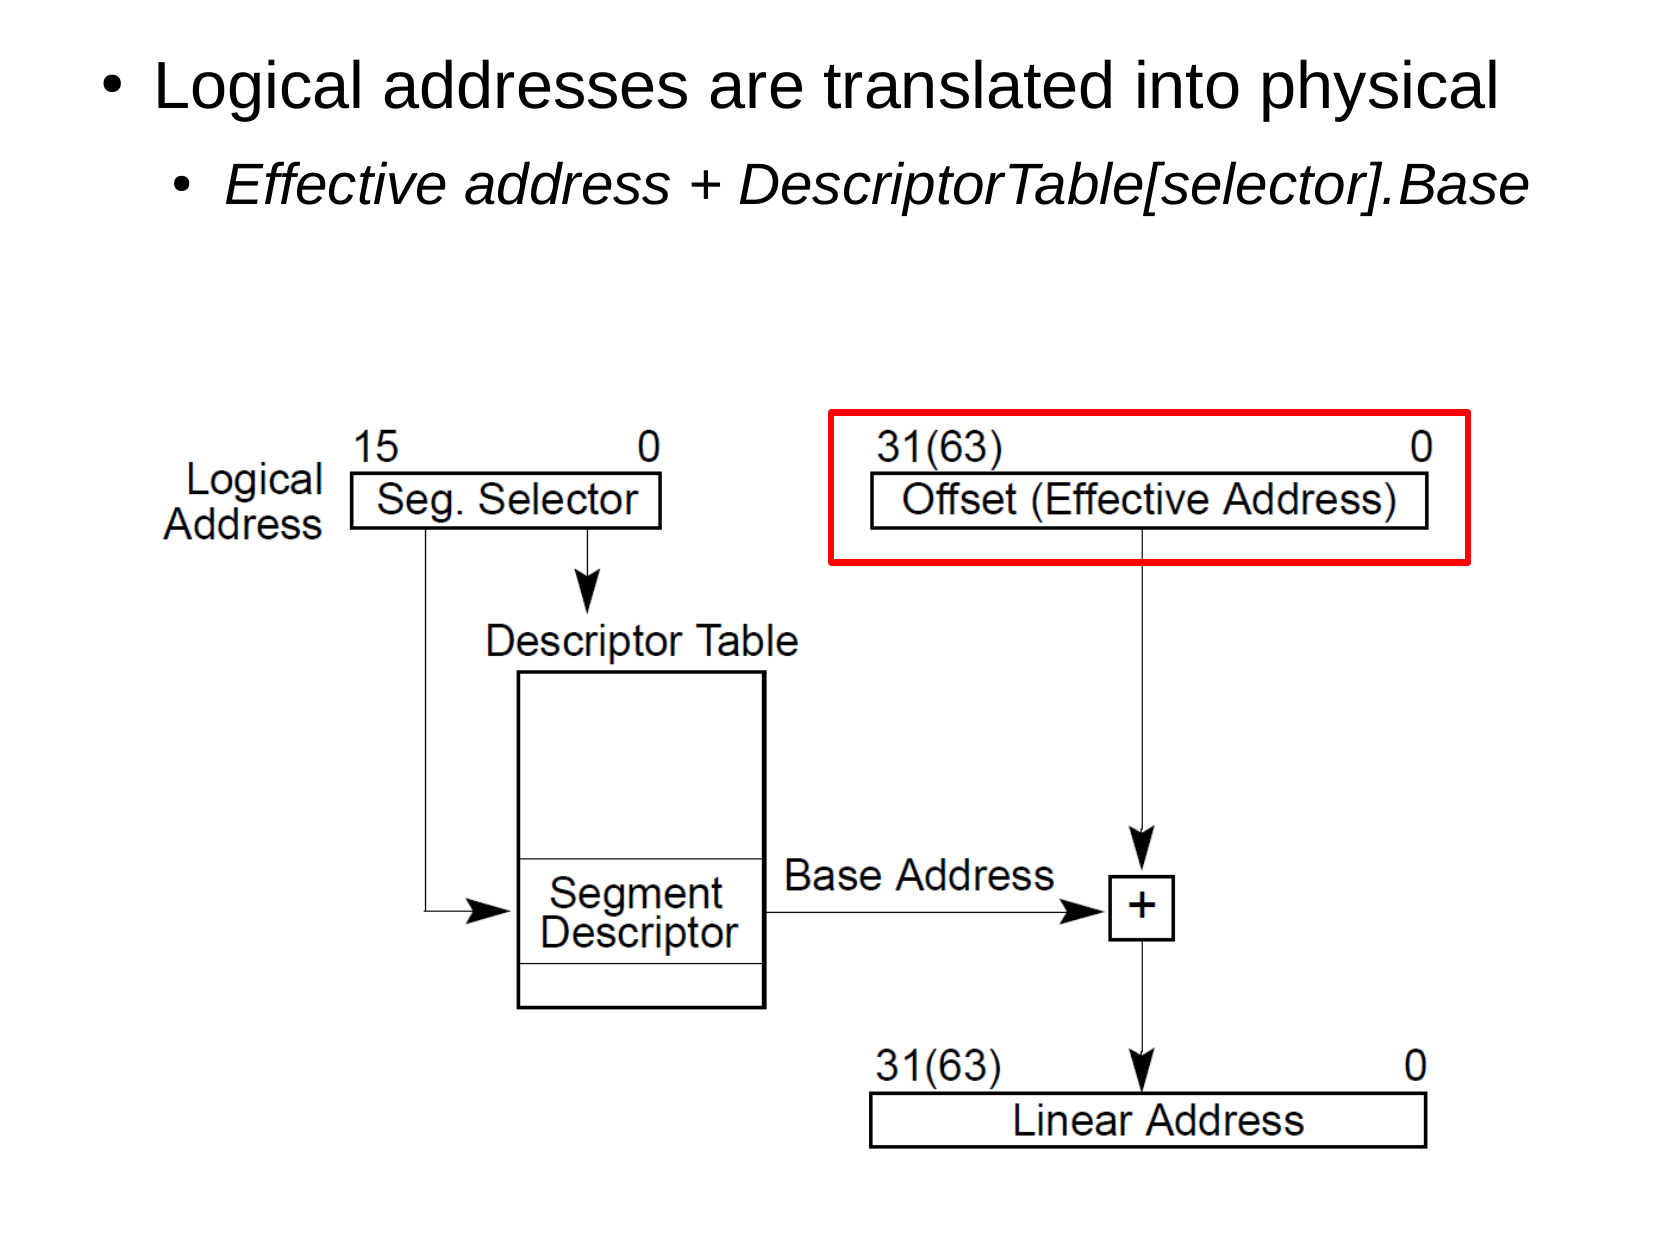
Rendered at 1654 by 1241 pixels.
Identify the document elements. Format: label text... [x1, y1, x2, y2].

picture [150, 374, 1468, 1163]
list Logical addresses are translated into physical Effective address + DescriptorTable[selector].Base [82, 48, 1571, 768]
picture [834, 416, 1465, 559]
